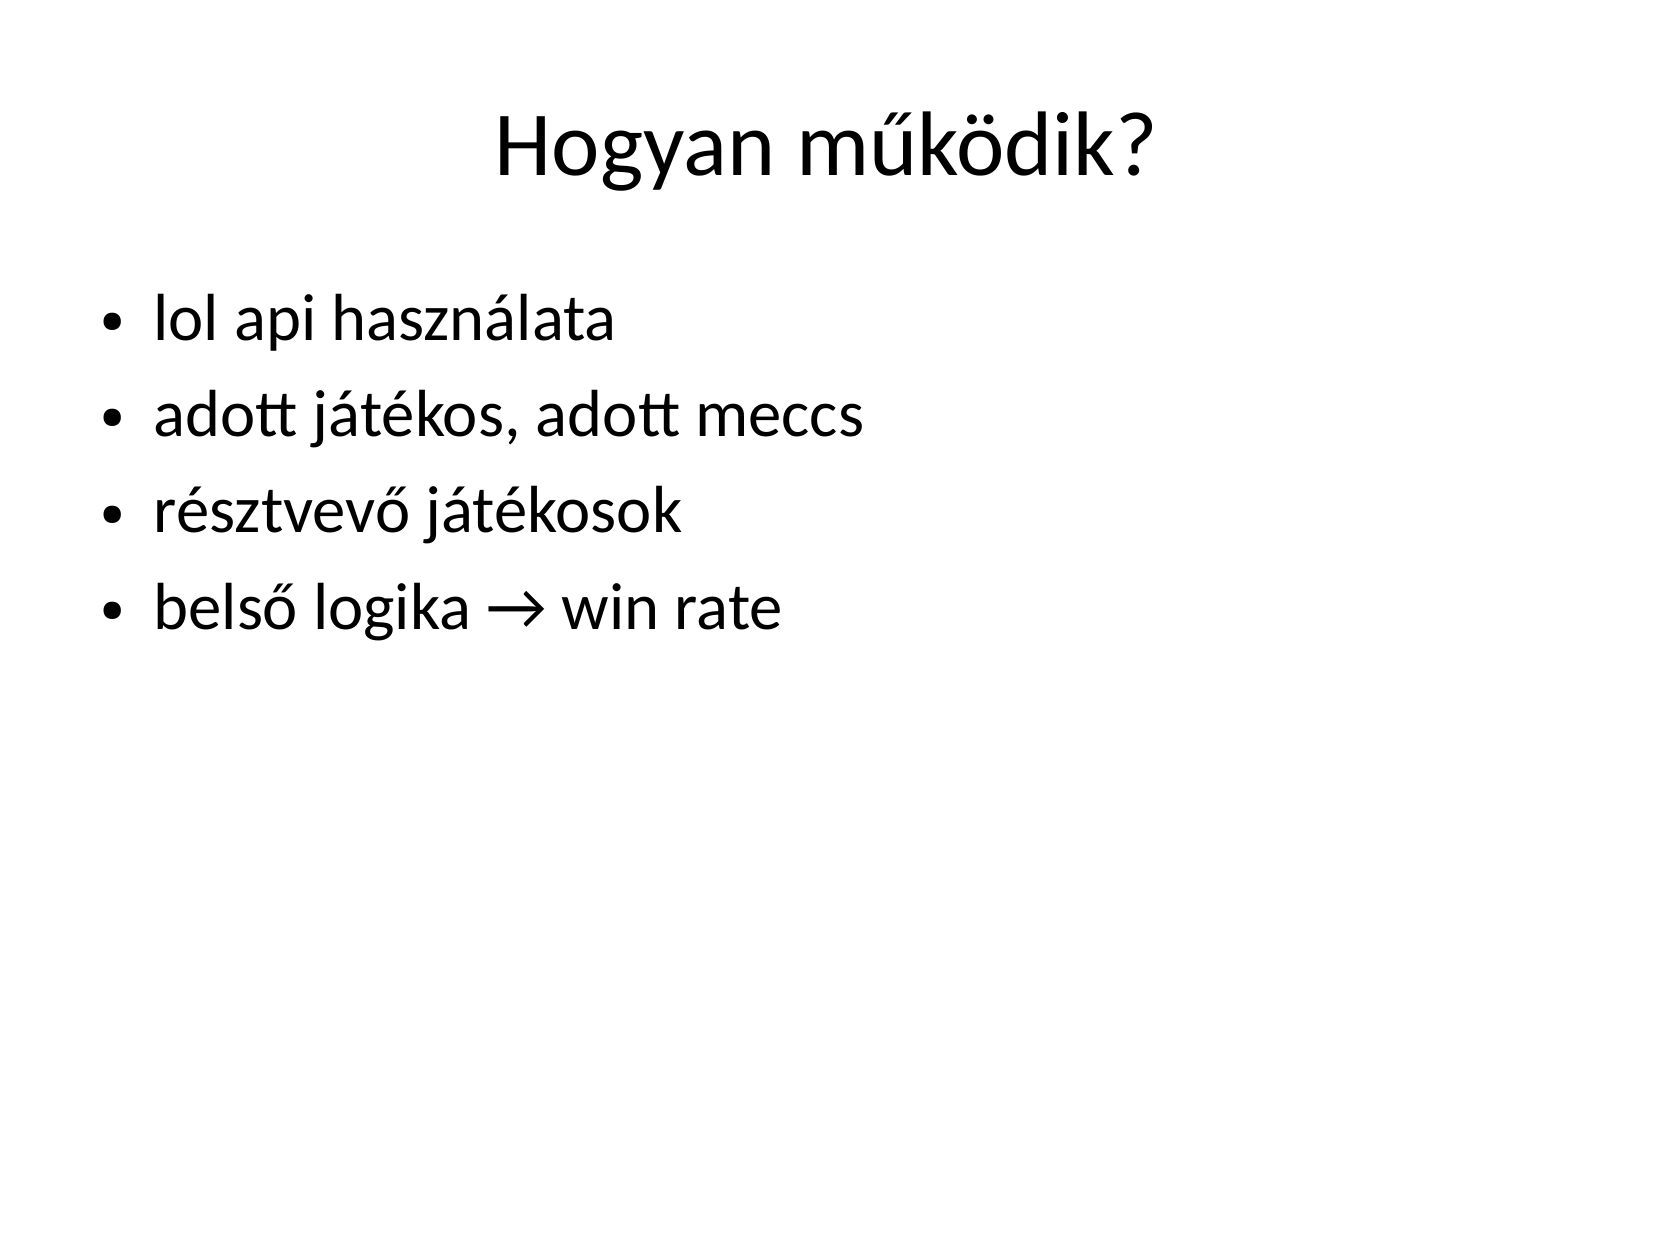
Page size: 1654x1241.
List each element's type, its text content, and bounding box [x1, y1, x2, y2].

title Hogyan működik? [82, 49, 1571, 257]
list lol api használata adott játékos, adott meccs résztvevő játékosok belső logika → win rate [82, 290, 1571, 1010]
